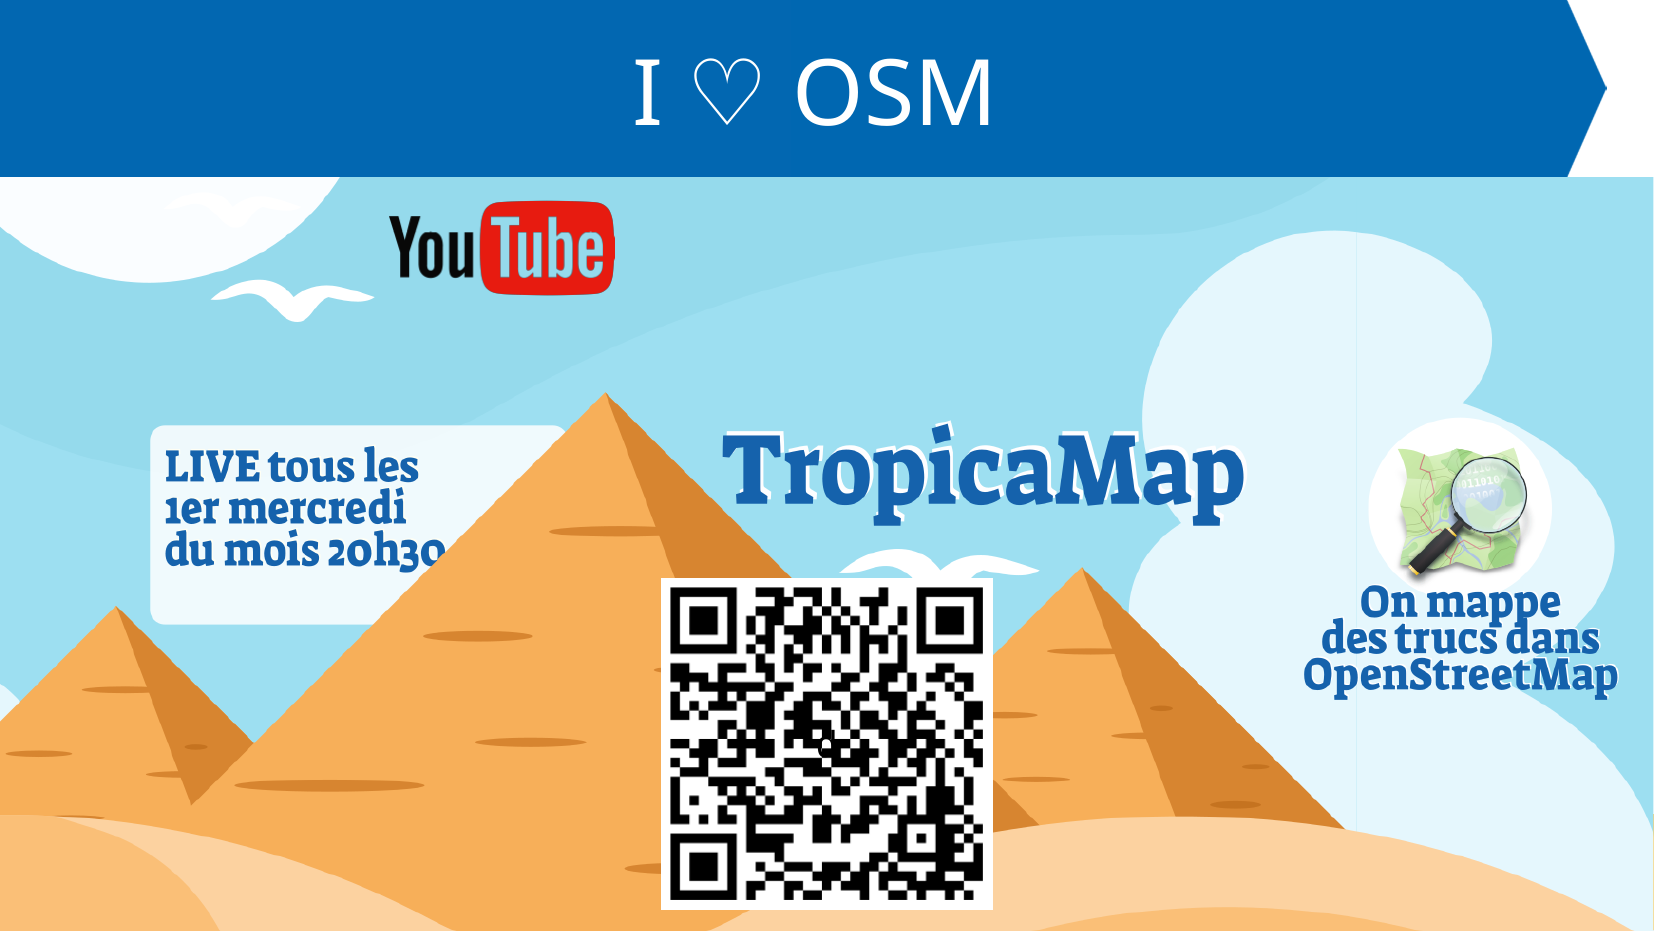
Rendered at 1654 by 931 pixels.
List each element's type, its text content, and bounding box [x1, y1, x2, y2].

title I ♡ OSM [230, 35, 1400, 144]
picture [0, 0, 1654, 931]
